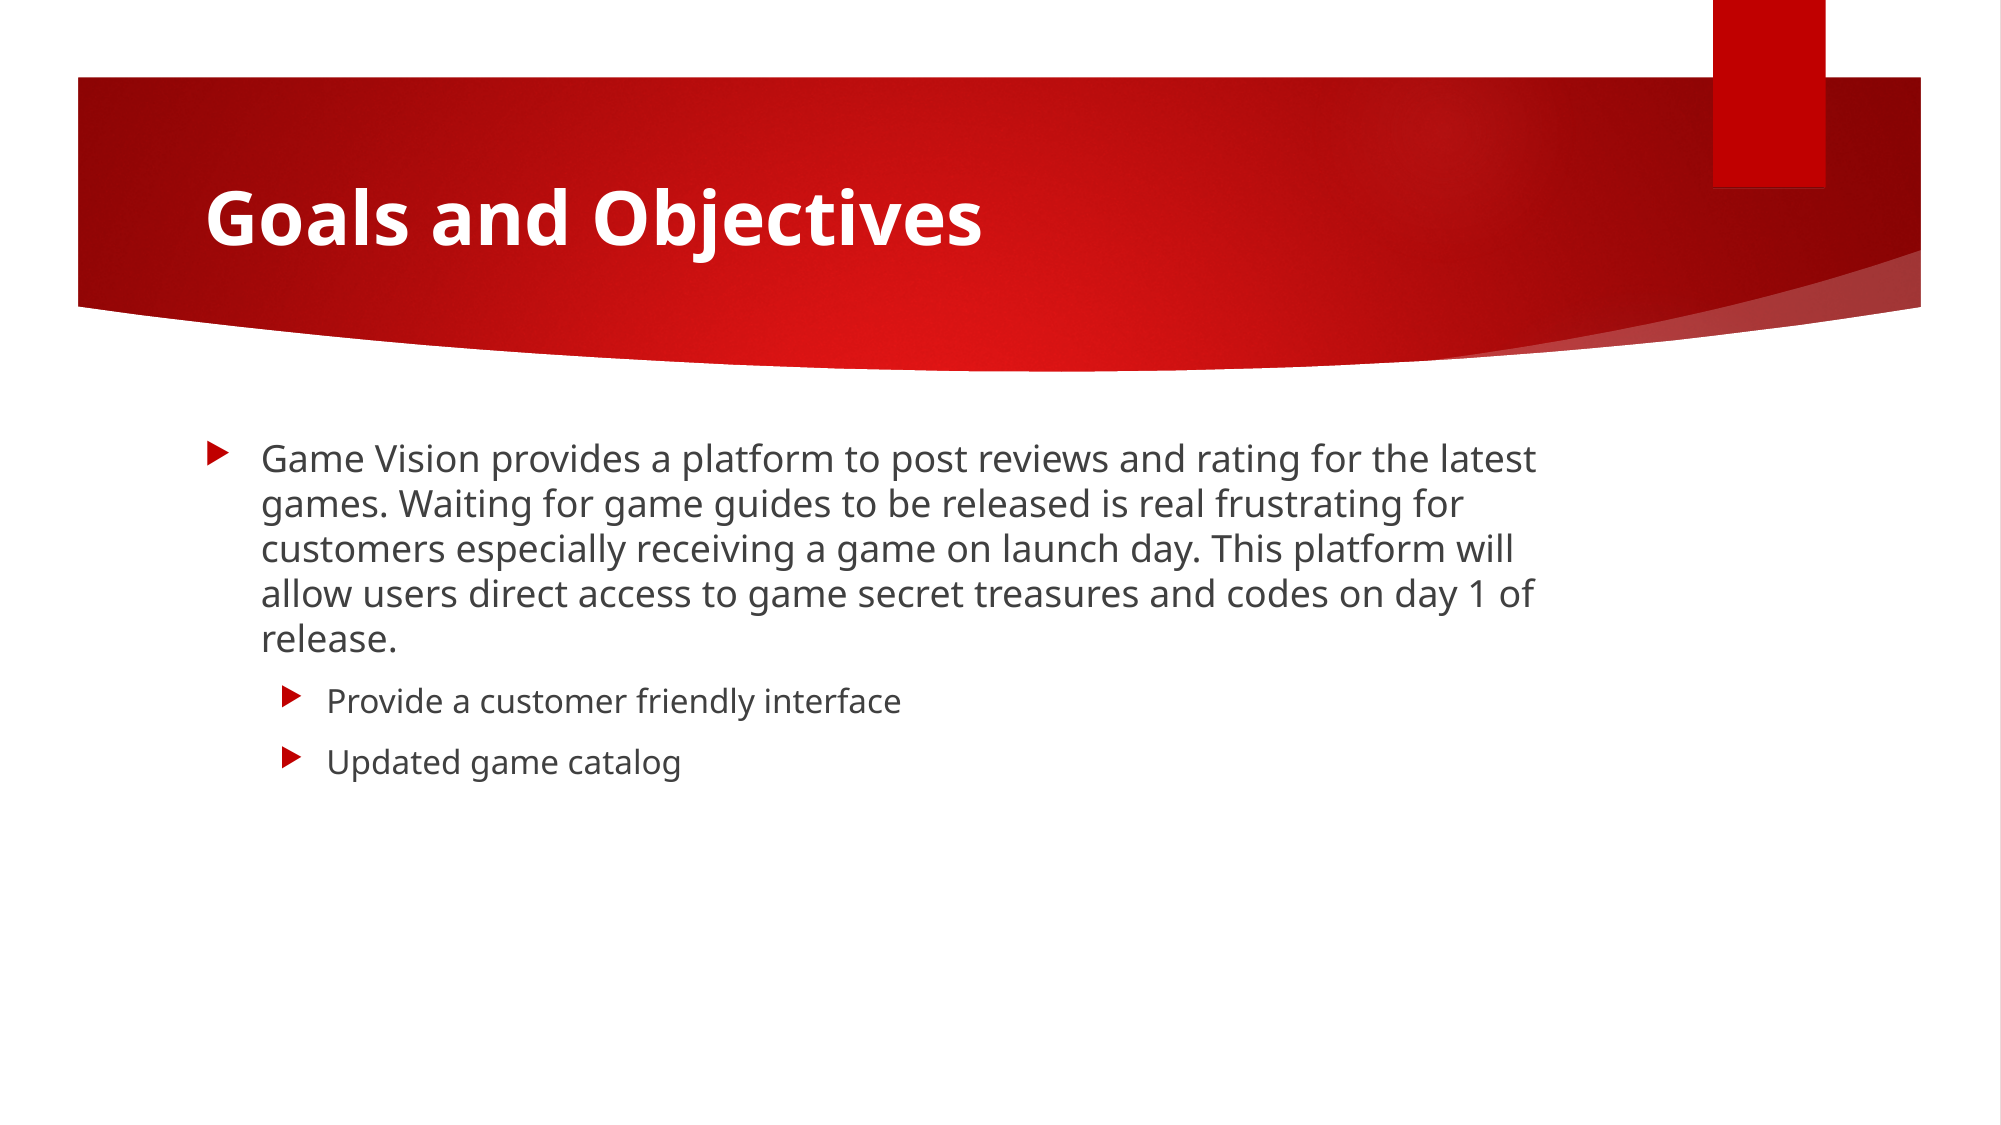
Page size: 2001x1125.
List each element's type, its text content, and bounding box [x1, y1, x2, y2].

picture [79, 78, 1920, 371]
list Game Vision provides a platform to post reviews and rating for the latest games. Waiting for game guides to be released is real frustrating for customers especially receiving a game on launch day. This platform will allow users direct access to game secret treasures and codes on day 1 of release. Provide a customer friendly interface Updated game catalog [189, 427, 1627, 988]
title Goals and Objectives [189, 155, 1627, 276]
